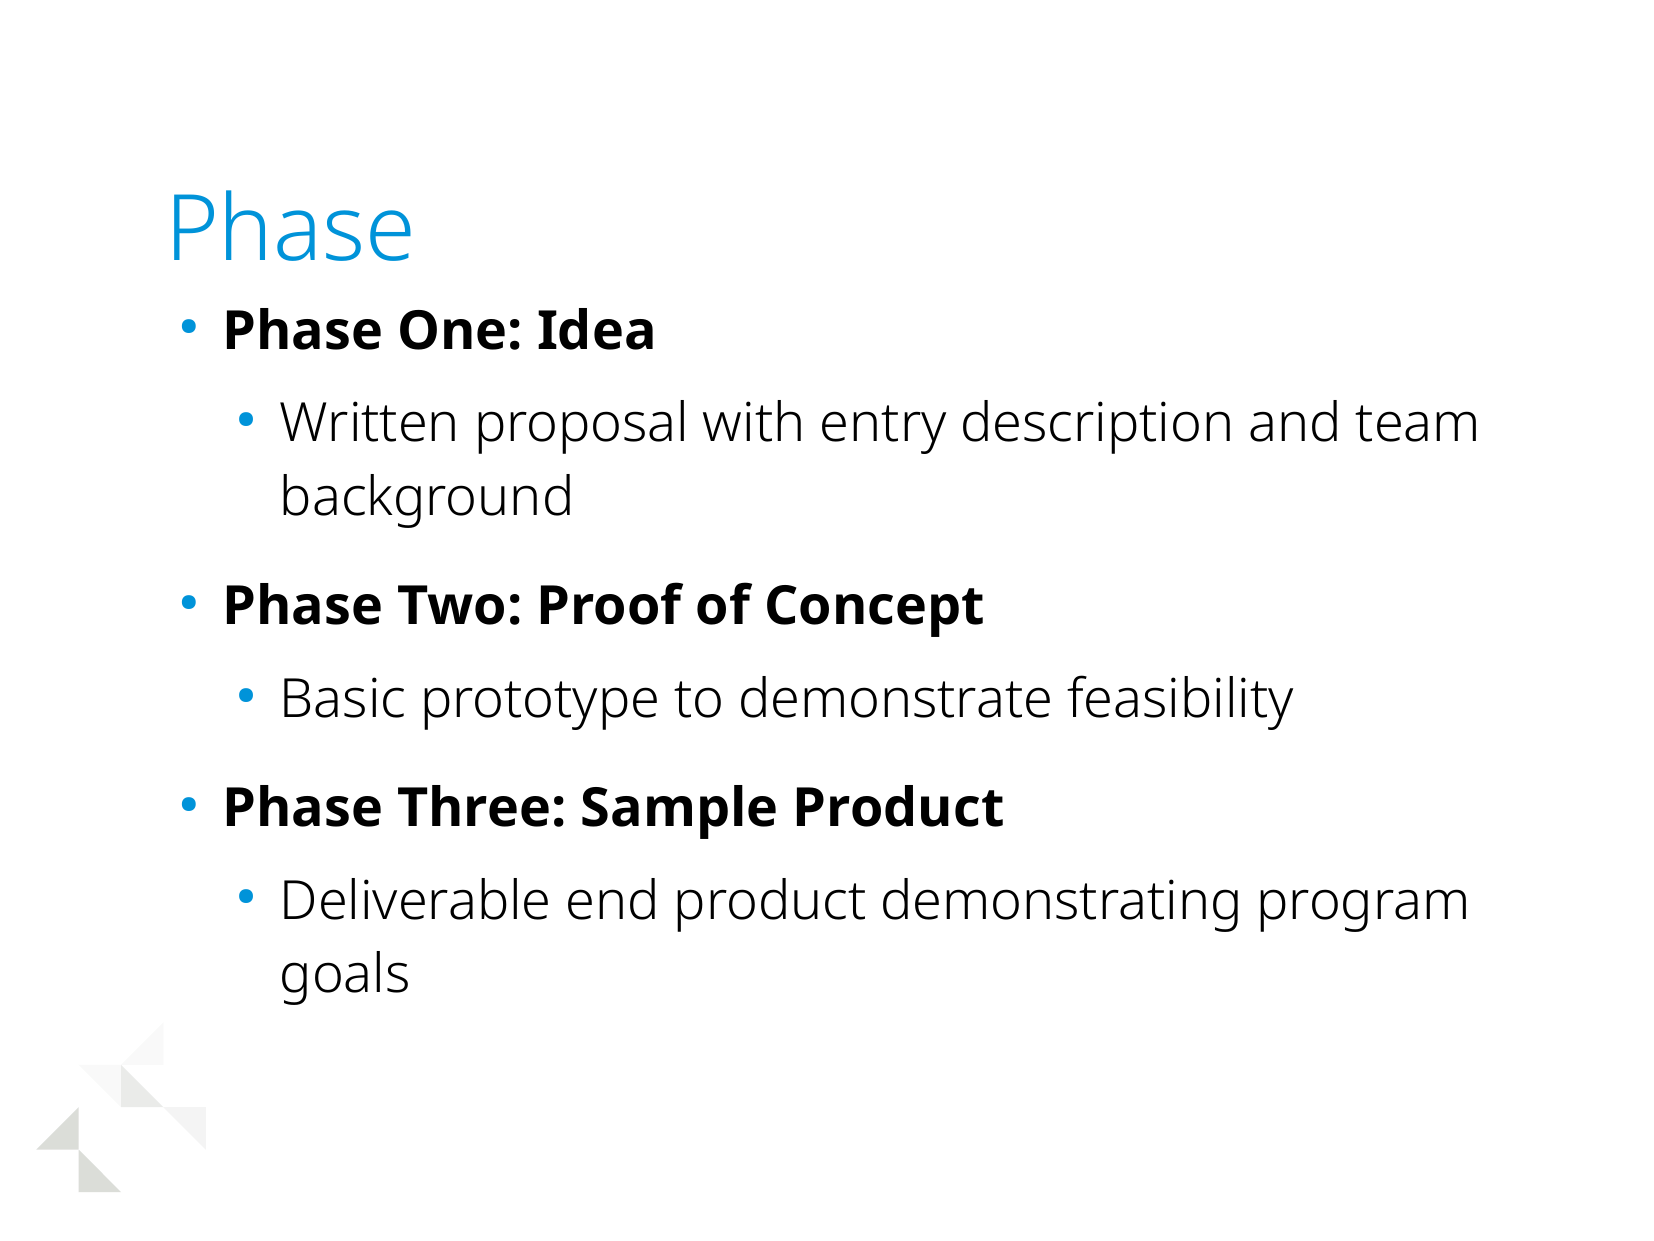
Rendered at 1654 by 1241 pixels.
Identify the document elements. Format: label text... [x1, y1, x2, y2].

list Phase [165, 135, 1486, 316]
list Phase One: Idea Written proposal with entry description and team background Phase Two: Proof of Concept Basic prototype to demonstrate feasibility Phase Three: Sample Product Deliverable end product demonstrating program goals [165, 316, 1486, 1010]
